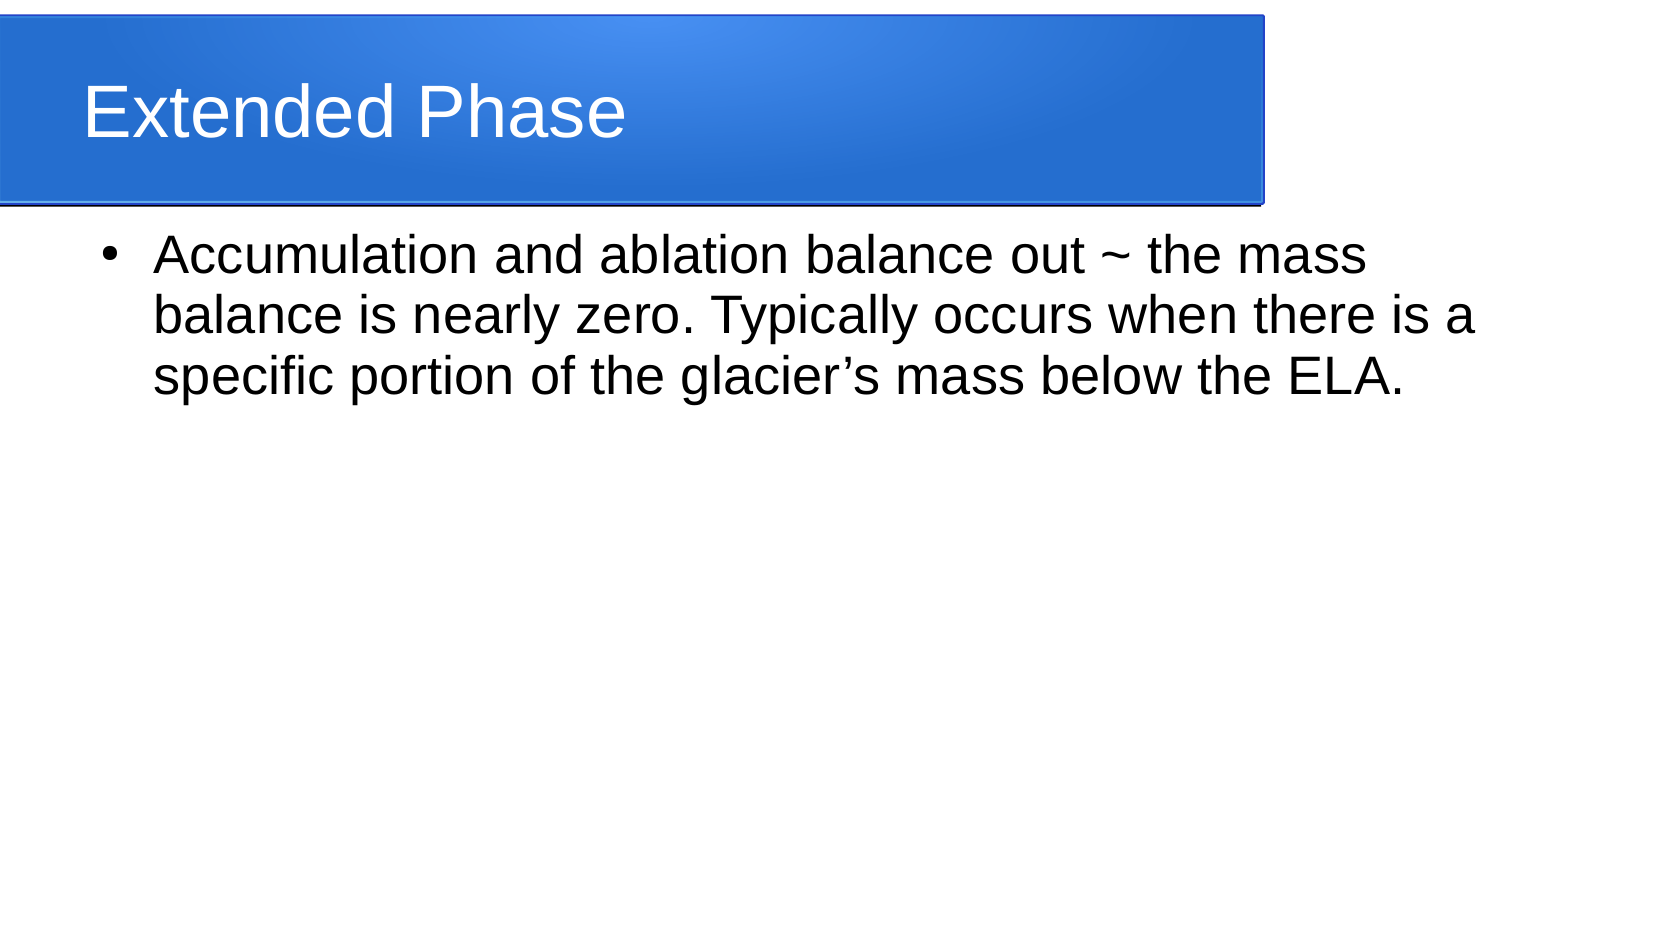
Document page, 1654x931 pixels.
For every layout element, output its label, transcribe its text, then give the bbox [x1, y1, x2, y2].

title Extended Phase [82, 35, 1235, 189]
list Accumulation and ablation balance out ~ the mass balance is nearly zero. Typically occurs when there is a specific portion of the glacier’s mass below the ELA. [82, 224, 1571, 764]
